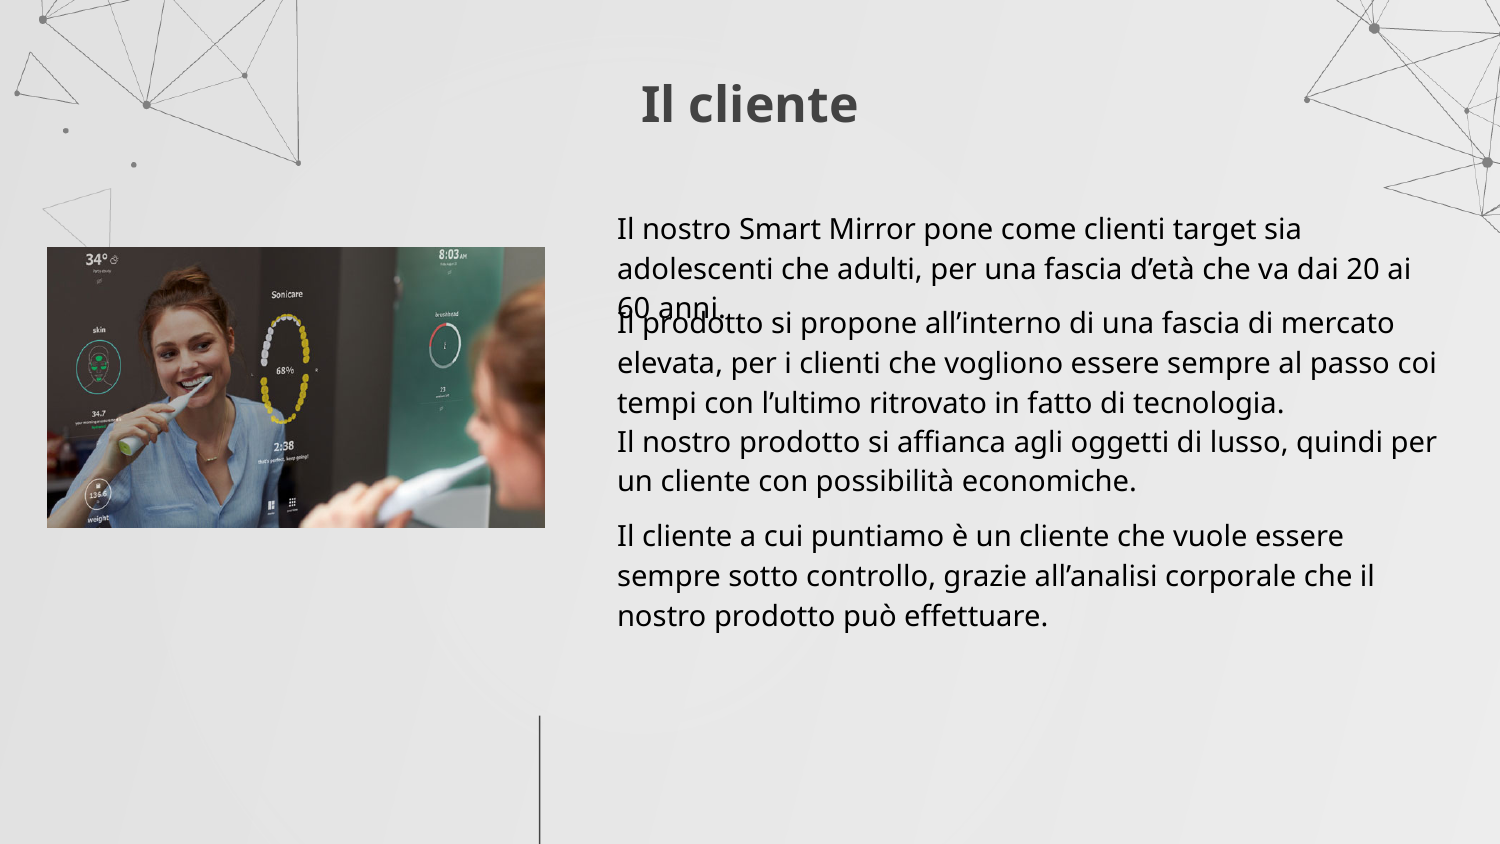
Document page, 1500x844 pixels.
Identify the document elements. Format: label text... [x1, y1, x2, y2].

text_box Il cliente a cui puntiamo è un cliente che vuole essere sempre sotto controllo, grazie all’analisi corporale che il nostro prodotto può effettuare. [602, 507, 1418, 611]
text_box Il prodotto si propone all’interno di una fascia di mercato elevata, per i clienti che vogliono essere sempre al passo coi tempi con l’ultimo ritrovato in fatto di tecnologia. [602, 295, 1465, 398]
text_box Il nostro Smart Mirror pone come clienti target sia adolescenti che adulti, per una fascia d’età che va dai 20 ai 60 anni. [602, 200, 1450, 275]
text_box Il nostro prodotto si affianca agli oggetti di lusso, quindi per un cliente con possibilità economiche. [602, 413, 1489, 487]
picture [0, 0, 1500, 844]
title Il cliente [322, 57, 1178, 214]
